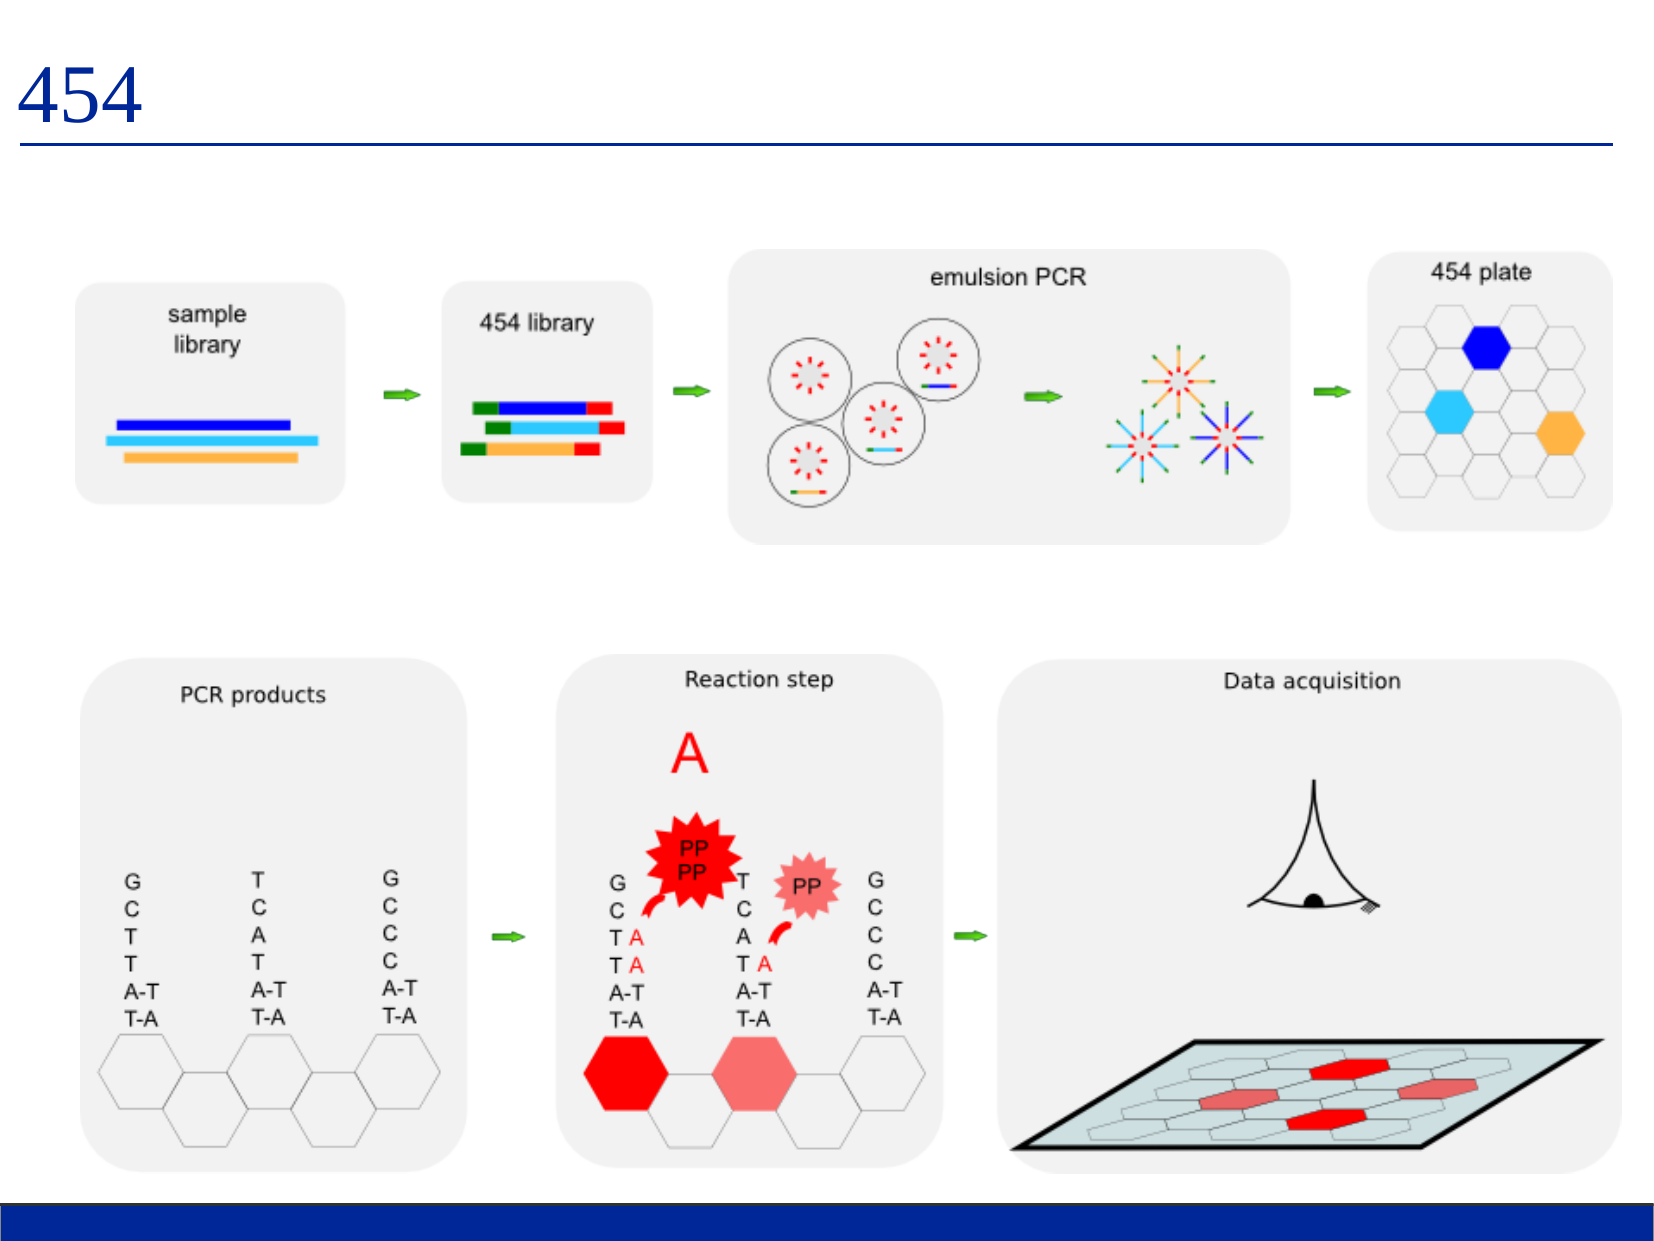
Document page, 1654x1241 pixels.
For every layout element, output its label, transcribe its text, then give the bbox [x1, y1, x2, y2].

picture [80, 654, 1622, 1174]
picture [75, 249, 1613, 545]
title 454 [17, 0, 1589, 198]
